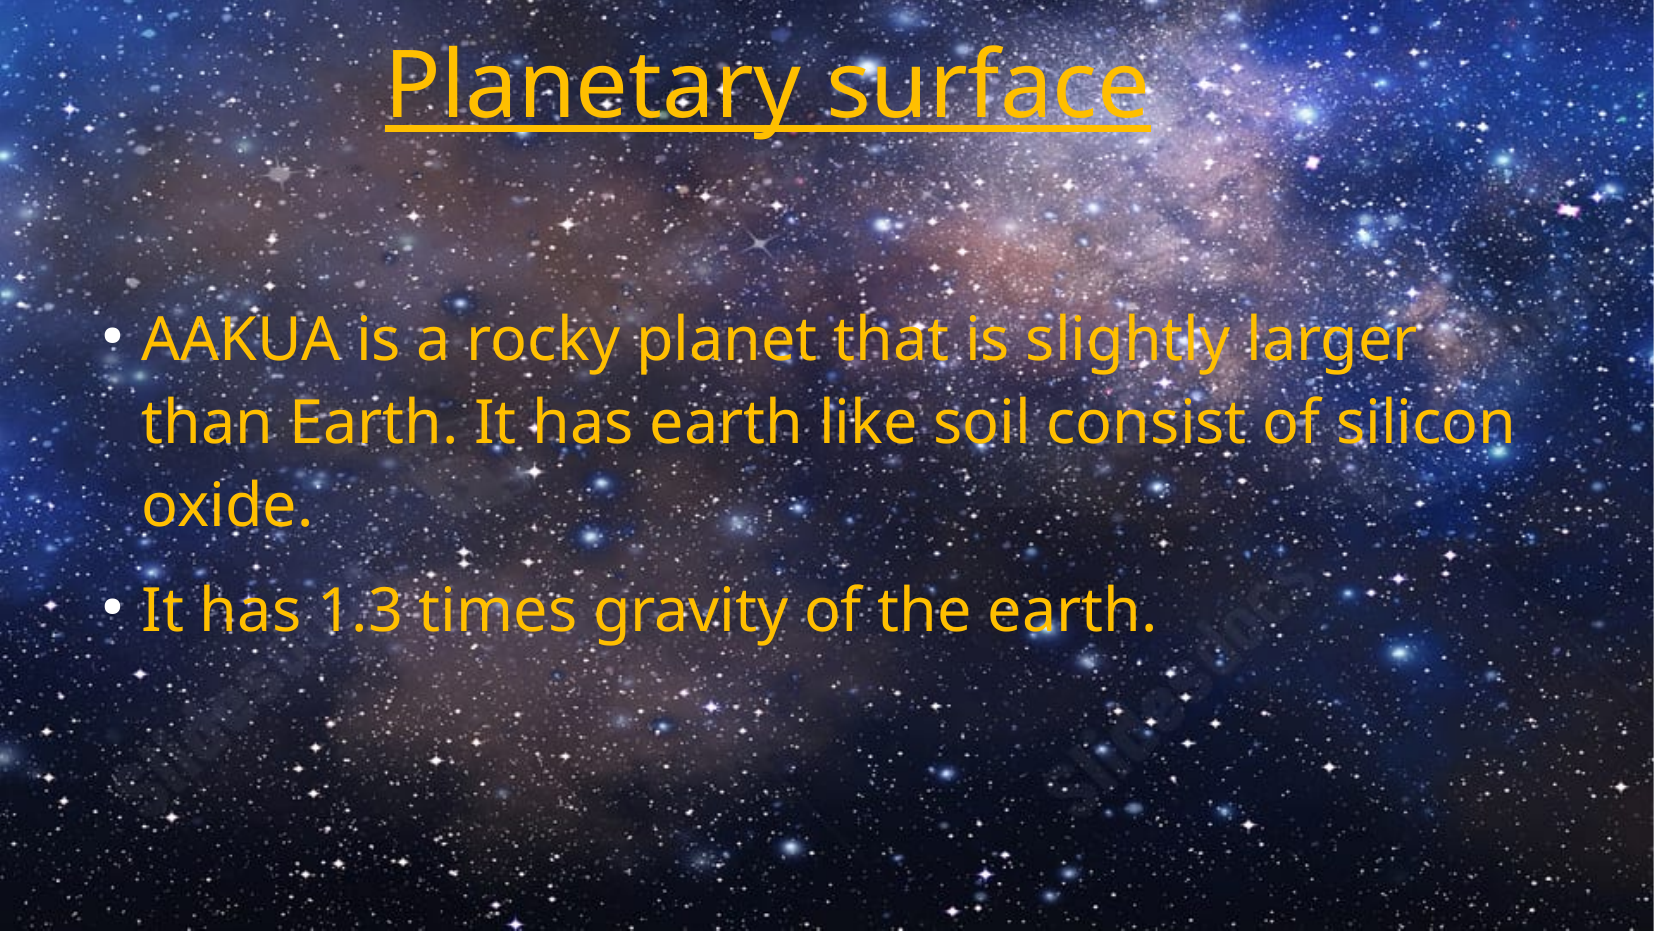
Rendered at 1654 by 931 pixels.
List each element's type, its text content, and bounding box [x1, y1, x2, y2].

title Planetary surface [88, 15, 1447, 148]
picture [0, 0, 1654, 931]
list AAKUA is a rocky planet that is slightly larger than Earth. It has earth like soil consist of silicon oxide. It has 1.3 times gravity of the earth. [88, 295, 1536, 650]
